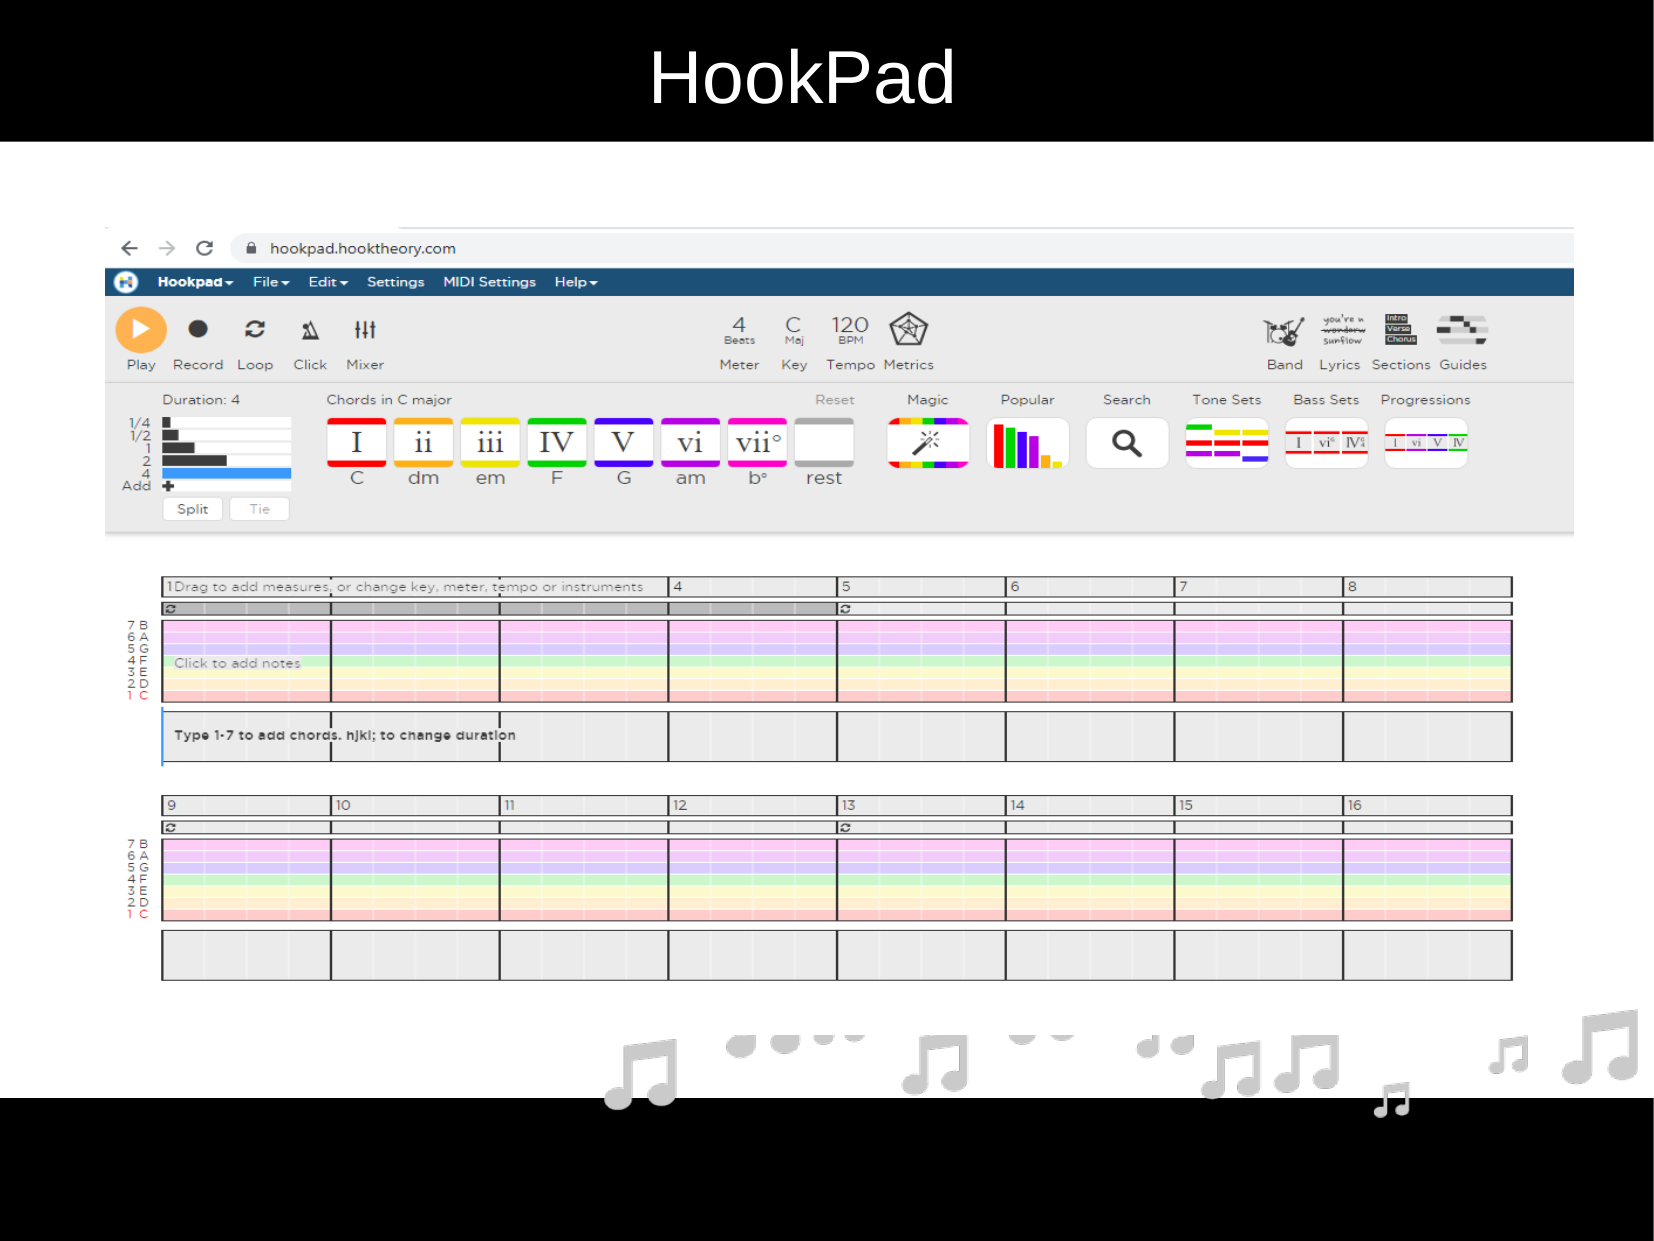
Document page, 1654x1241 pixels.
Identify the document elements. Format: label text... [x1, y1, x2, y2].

title HookPad [59, 8, 1548, 148]
picture [105, 227, 1574, 1036]
